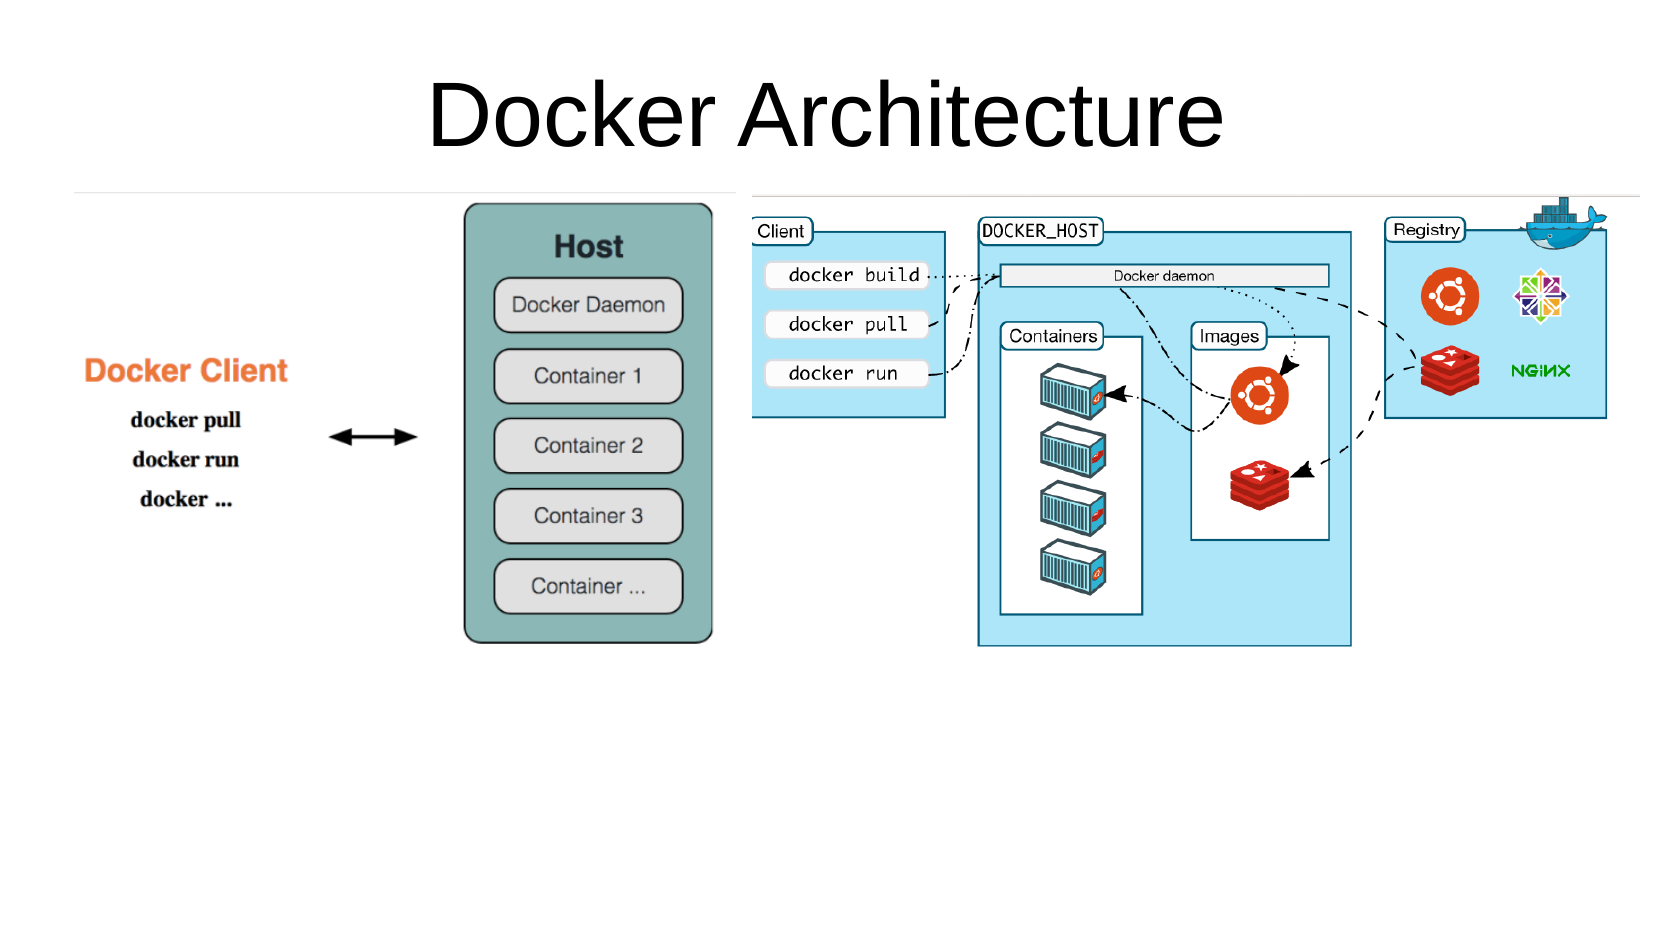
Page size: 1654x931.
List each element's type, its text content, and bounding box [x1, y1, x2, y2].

picture [752, 194, 1640, 676]
title Docker Architecture [82, 63, 1571, 167]
picture [74, 192, 736, 646]
picture [752, 219, 811, 243]
picture [752, 233, 943, 416]
